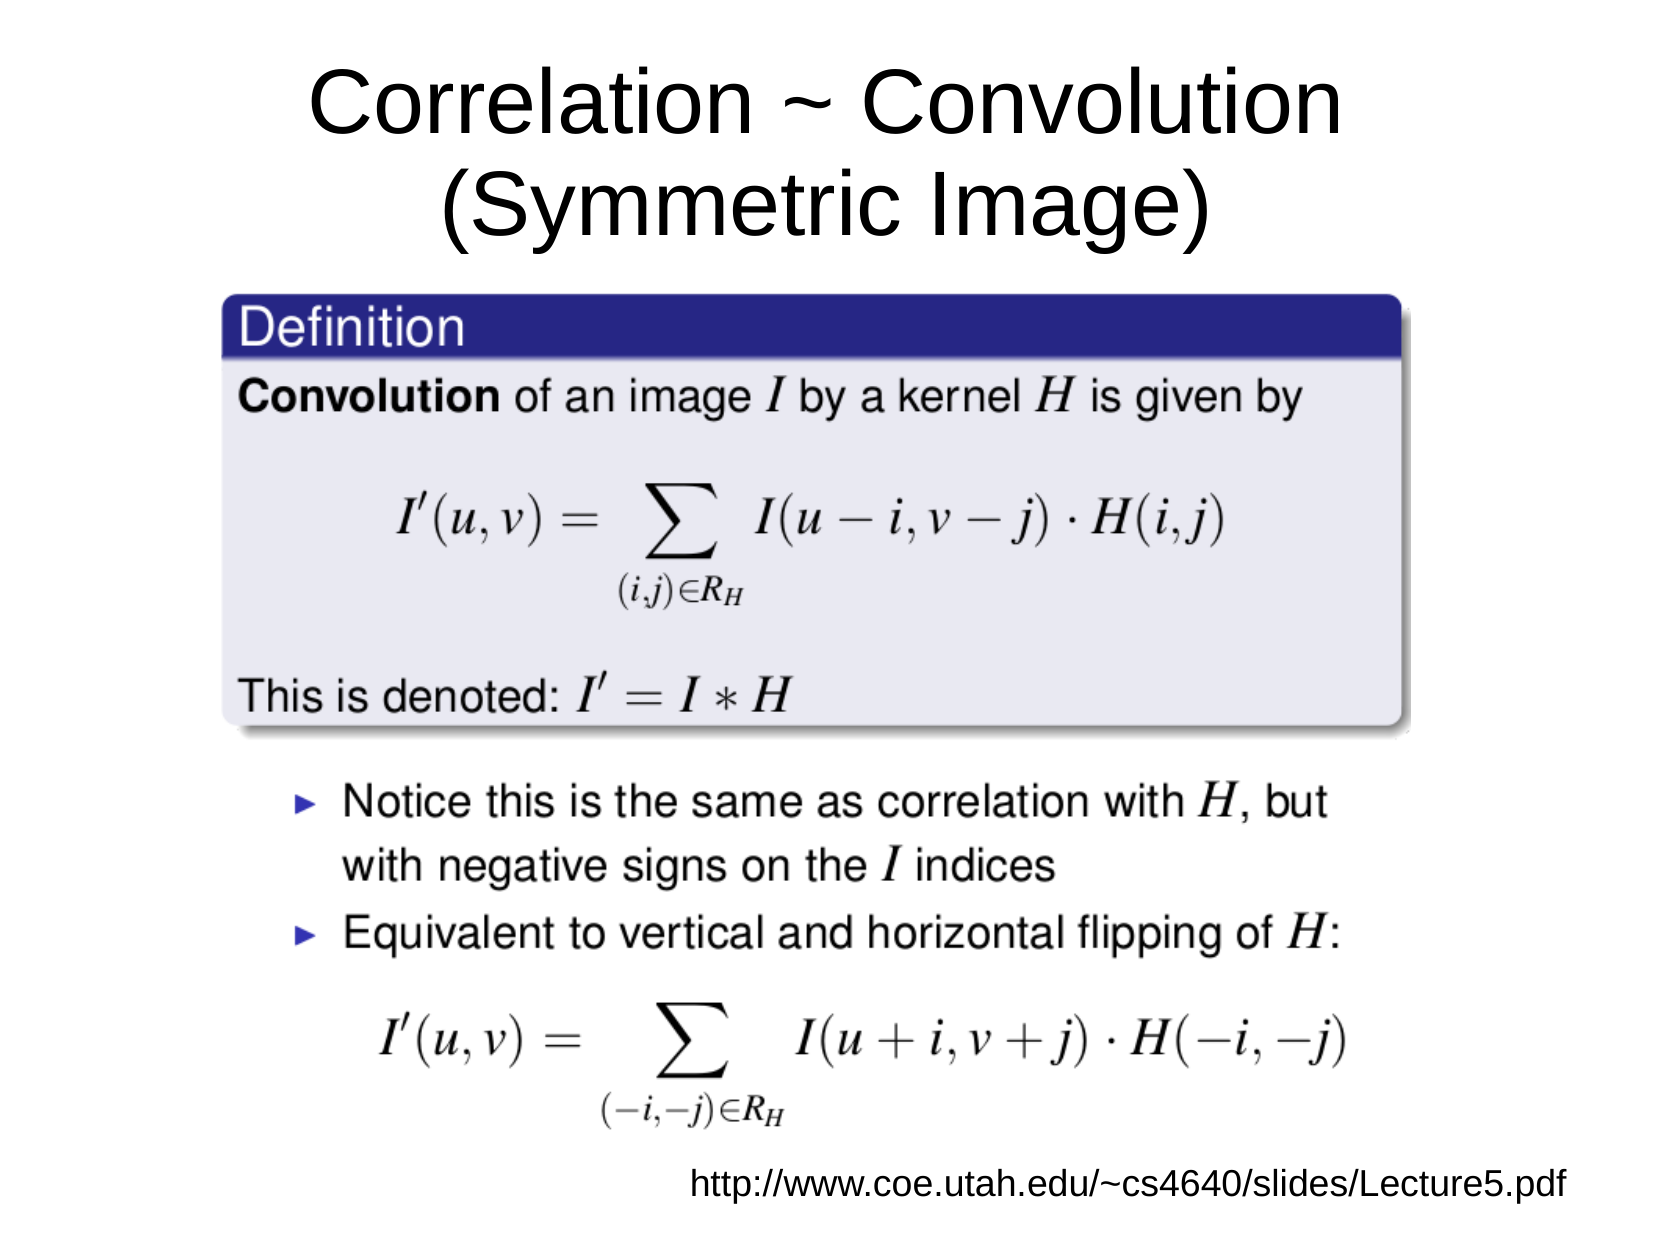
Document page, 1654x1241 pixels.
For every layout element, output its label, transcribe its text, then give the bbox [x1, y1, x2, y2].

text_box http://www.coe.utah.edu/~cs4640/slides/Lecture5.pdf [675, 1155, 1580, 1212]
picture [217, 288, 1411, 1139]
title Correlation ~ Convolution (Symmetric Image) [82, 49, 1571, 257]
